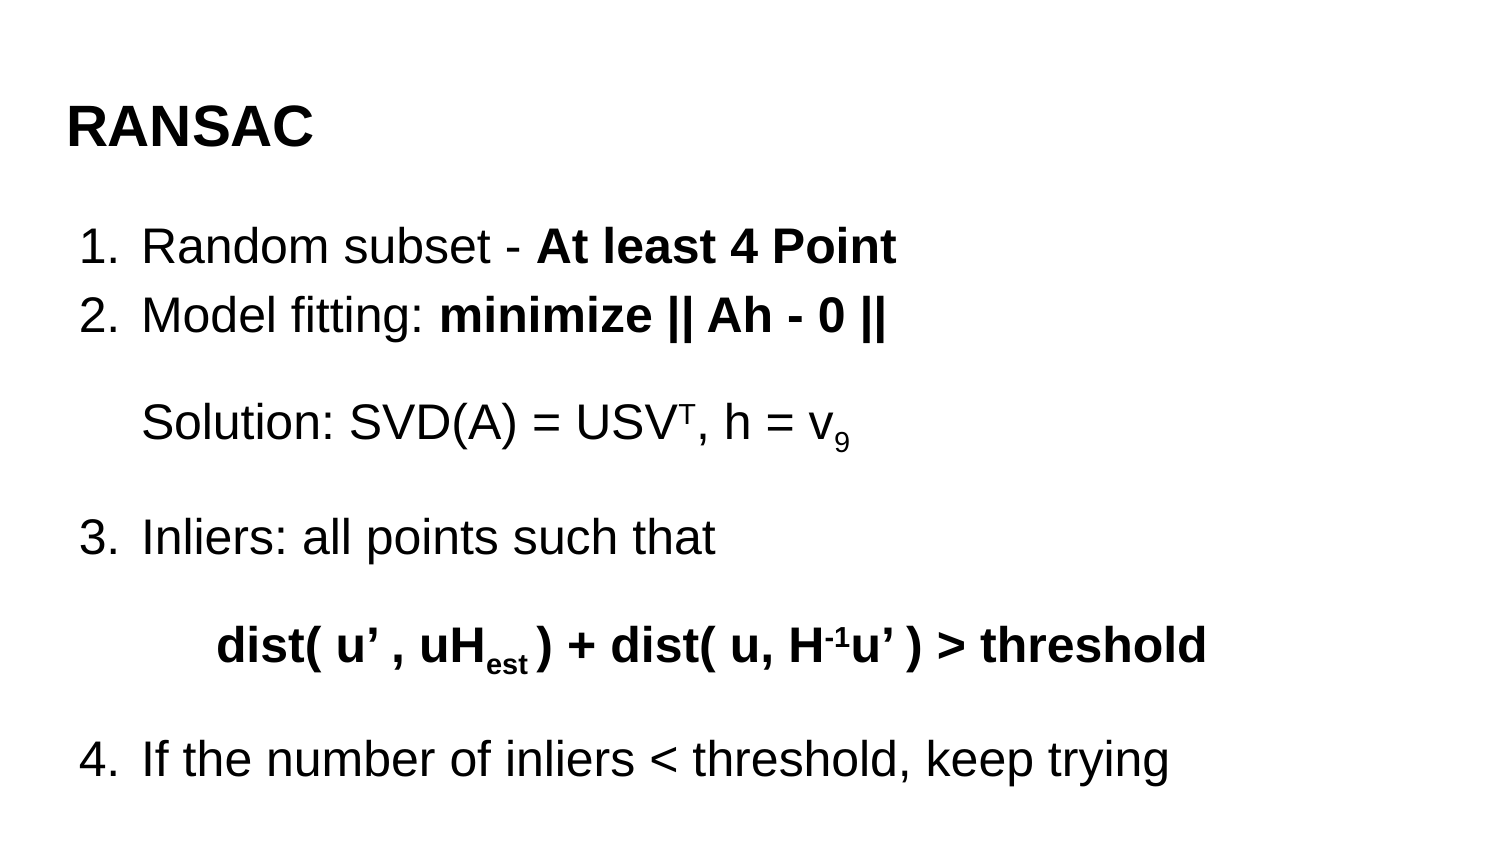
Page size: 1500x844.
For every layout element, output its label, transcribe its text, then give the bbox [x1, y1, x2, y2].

title RANSAC [51, 72, 1449, 167]
list Random subset - At least 4 Point Model fitting: minimize || Ah - 0 || Solution: SVD(A) = USVT, h = v9 Inliers: all points such that dist( u’ , uHest ) + dist( u, H-1u’ ) > threshold If the number of inliers < threshold, keep trying [51, 189, 1449, 750]
